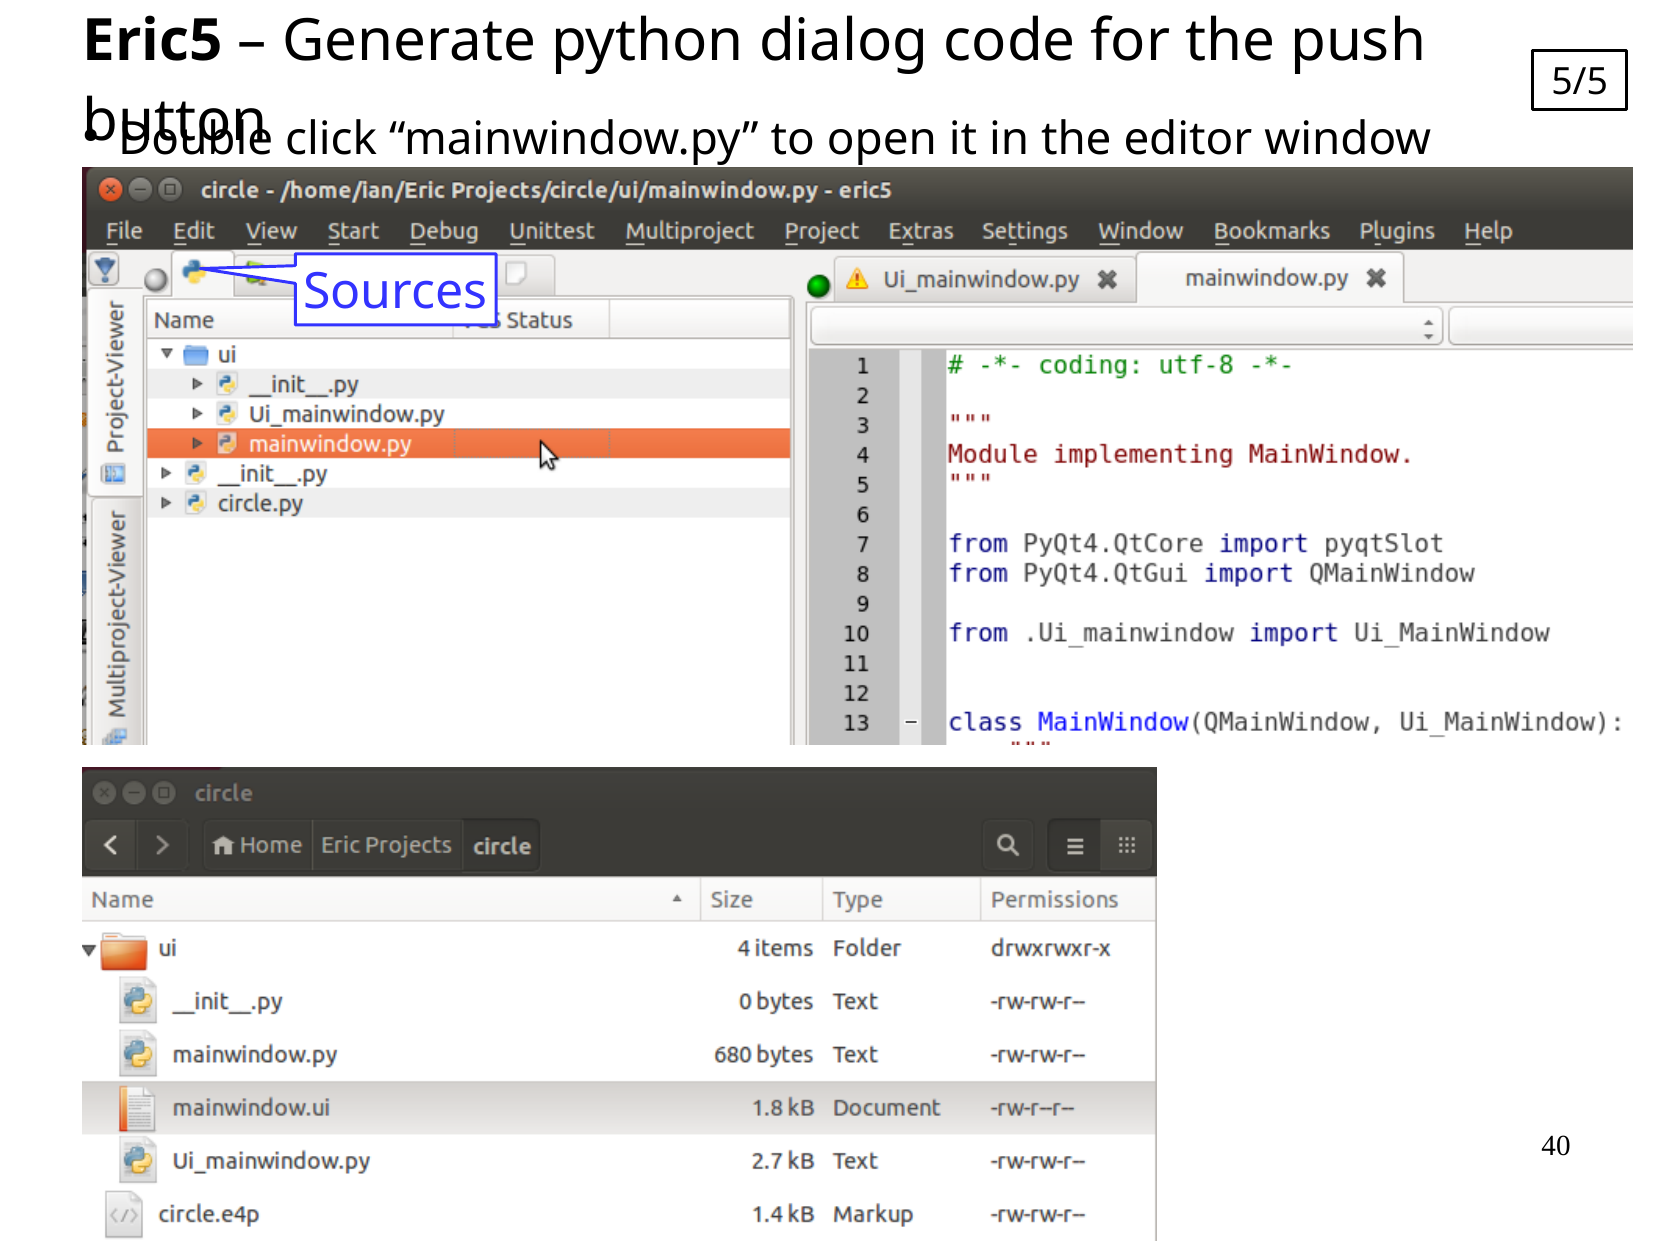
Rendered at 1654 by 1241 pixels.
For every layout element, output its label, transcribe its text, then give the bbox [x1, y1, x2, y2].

title Eric5 – Generate python dialog code for the push button [82, 39, 1571, 94]
text_box 5/5 [1532, 50, 1627, 110]
picture [82, 167, 1633, 745]
text_box Double click “mainwindow.py” to open it in the editor window [82, 94, 1571, 167]
picture [82, 767, 1157, 1241]
text_box Sources [200, 253, 497, 325]
